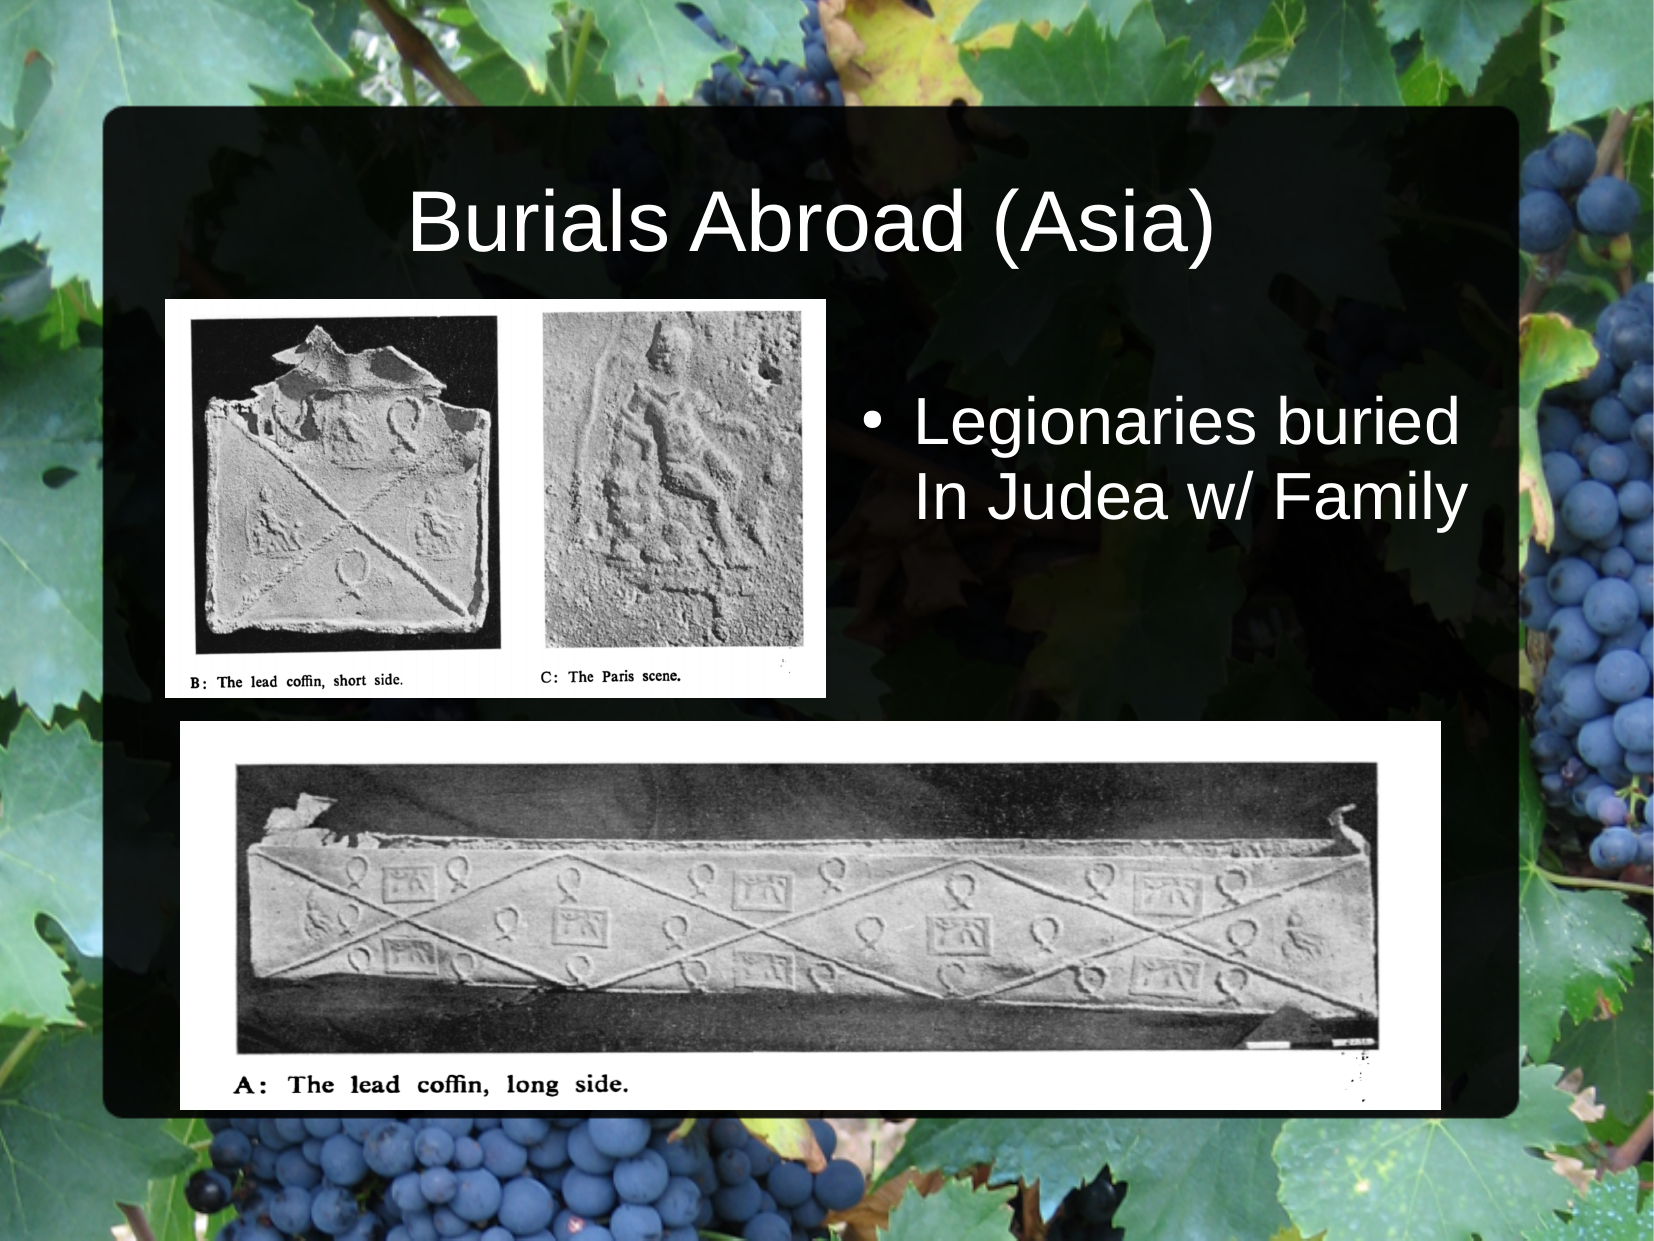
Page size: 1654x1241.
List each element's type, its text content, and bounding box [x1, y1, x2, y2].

picture [0, 0, 1654, 1241]
list Legionaries buried In Judea w/ Family [842, 383, 1477, 1093]
title Burials Abroad (Asia) [118, 117, 1506, 325]
